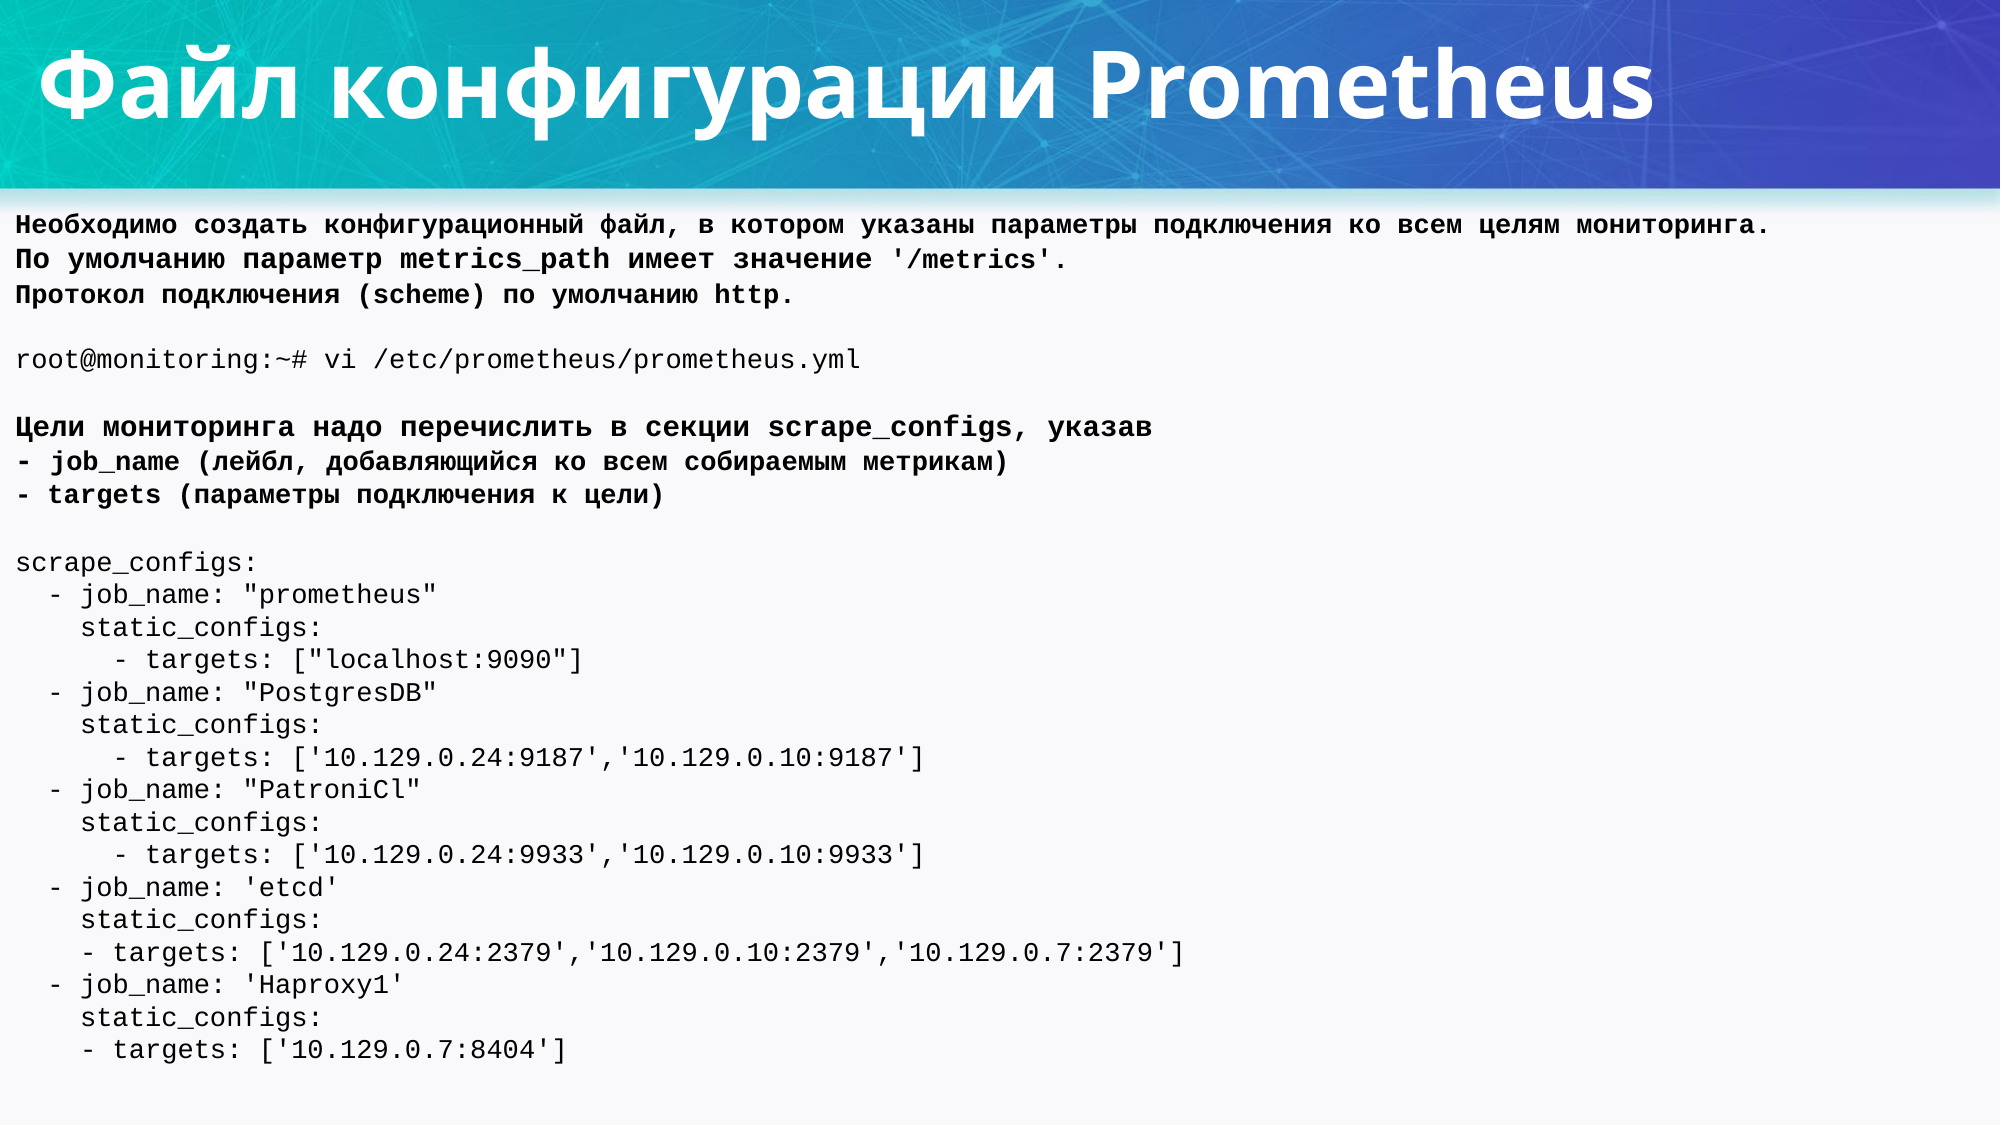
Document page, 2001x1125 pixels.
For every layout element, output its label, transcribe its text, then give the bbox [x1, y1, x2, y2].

picture [0, 0, 2000, 1125]
text_box Файл конфигурации Prometheus [766, 77, 786, 108]
text_box Необходимо создать конфигурационный файл, в котором указаны параметры подключения ко всем целям мониторинга. По умолчанию параметр metrics_path имеет значение '/metrics'. Протокол подключения (scheme) по умолчанию http. root@monitoring:~# vi /etc/prometheus/prometheus.yml Цели мониторинга надо перечислить в секции scrape_configs, указав - job_name (лейбл, добавляющийся ко всем собираемым метрикам) - targets (параметры подключения к цели) scrape_configs: - job_name: "prometheus" static_configs: - targets: ["localhost:9090"] - job_name: "PostgresDB" static_configs: - targets: ['10.129.0.24:9187','10.129.0.10:9187'] - job_name: "PatroniCl" static_configs: - targets: ['10.129.0.24:9933','10.129.0.10:9933'] - job_name: 'etcd' static_configs: - targets: ['10.129.0.24:2379','10.129.0.10:2379','10.129.0.7:2379'] - job_name: 'Haproxy1' static_configs: - targets: ['10.129.0.7:8404'] [0, 191, 1996, 1125]
text_box Файл конфигурации Prometheus [37, 37, 1988, 140]
